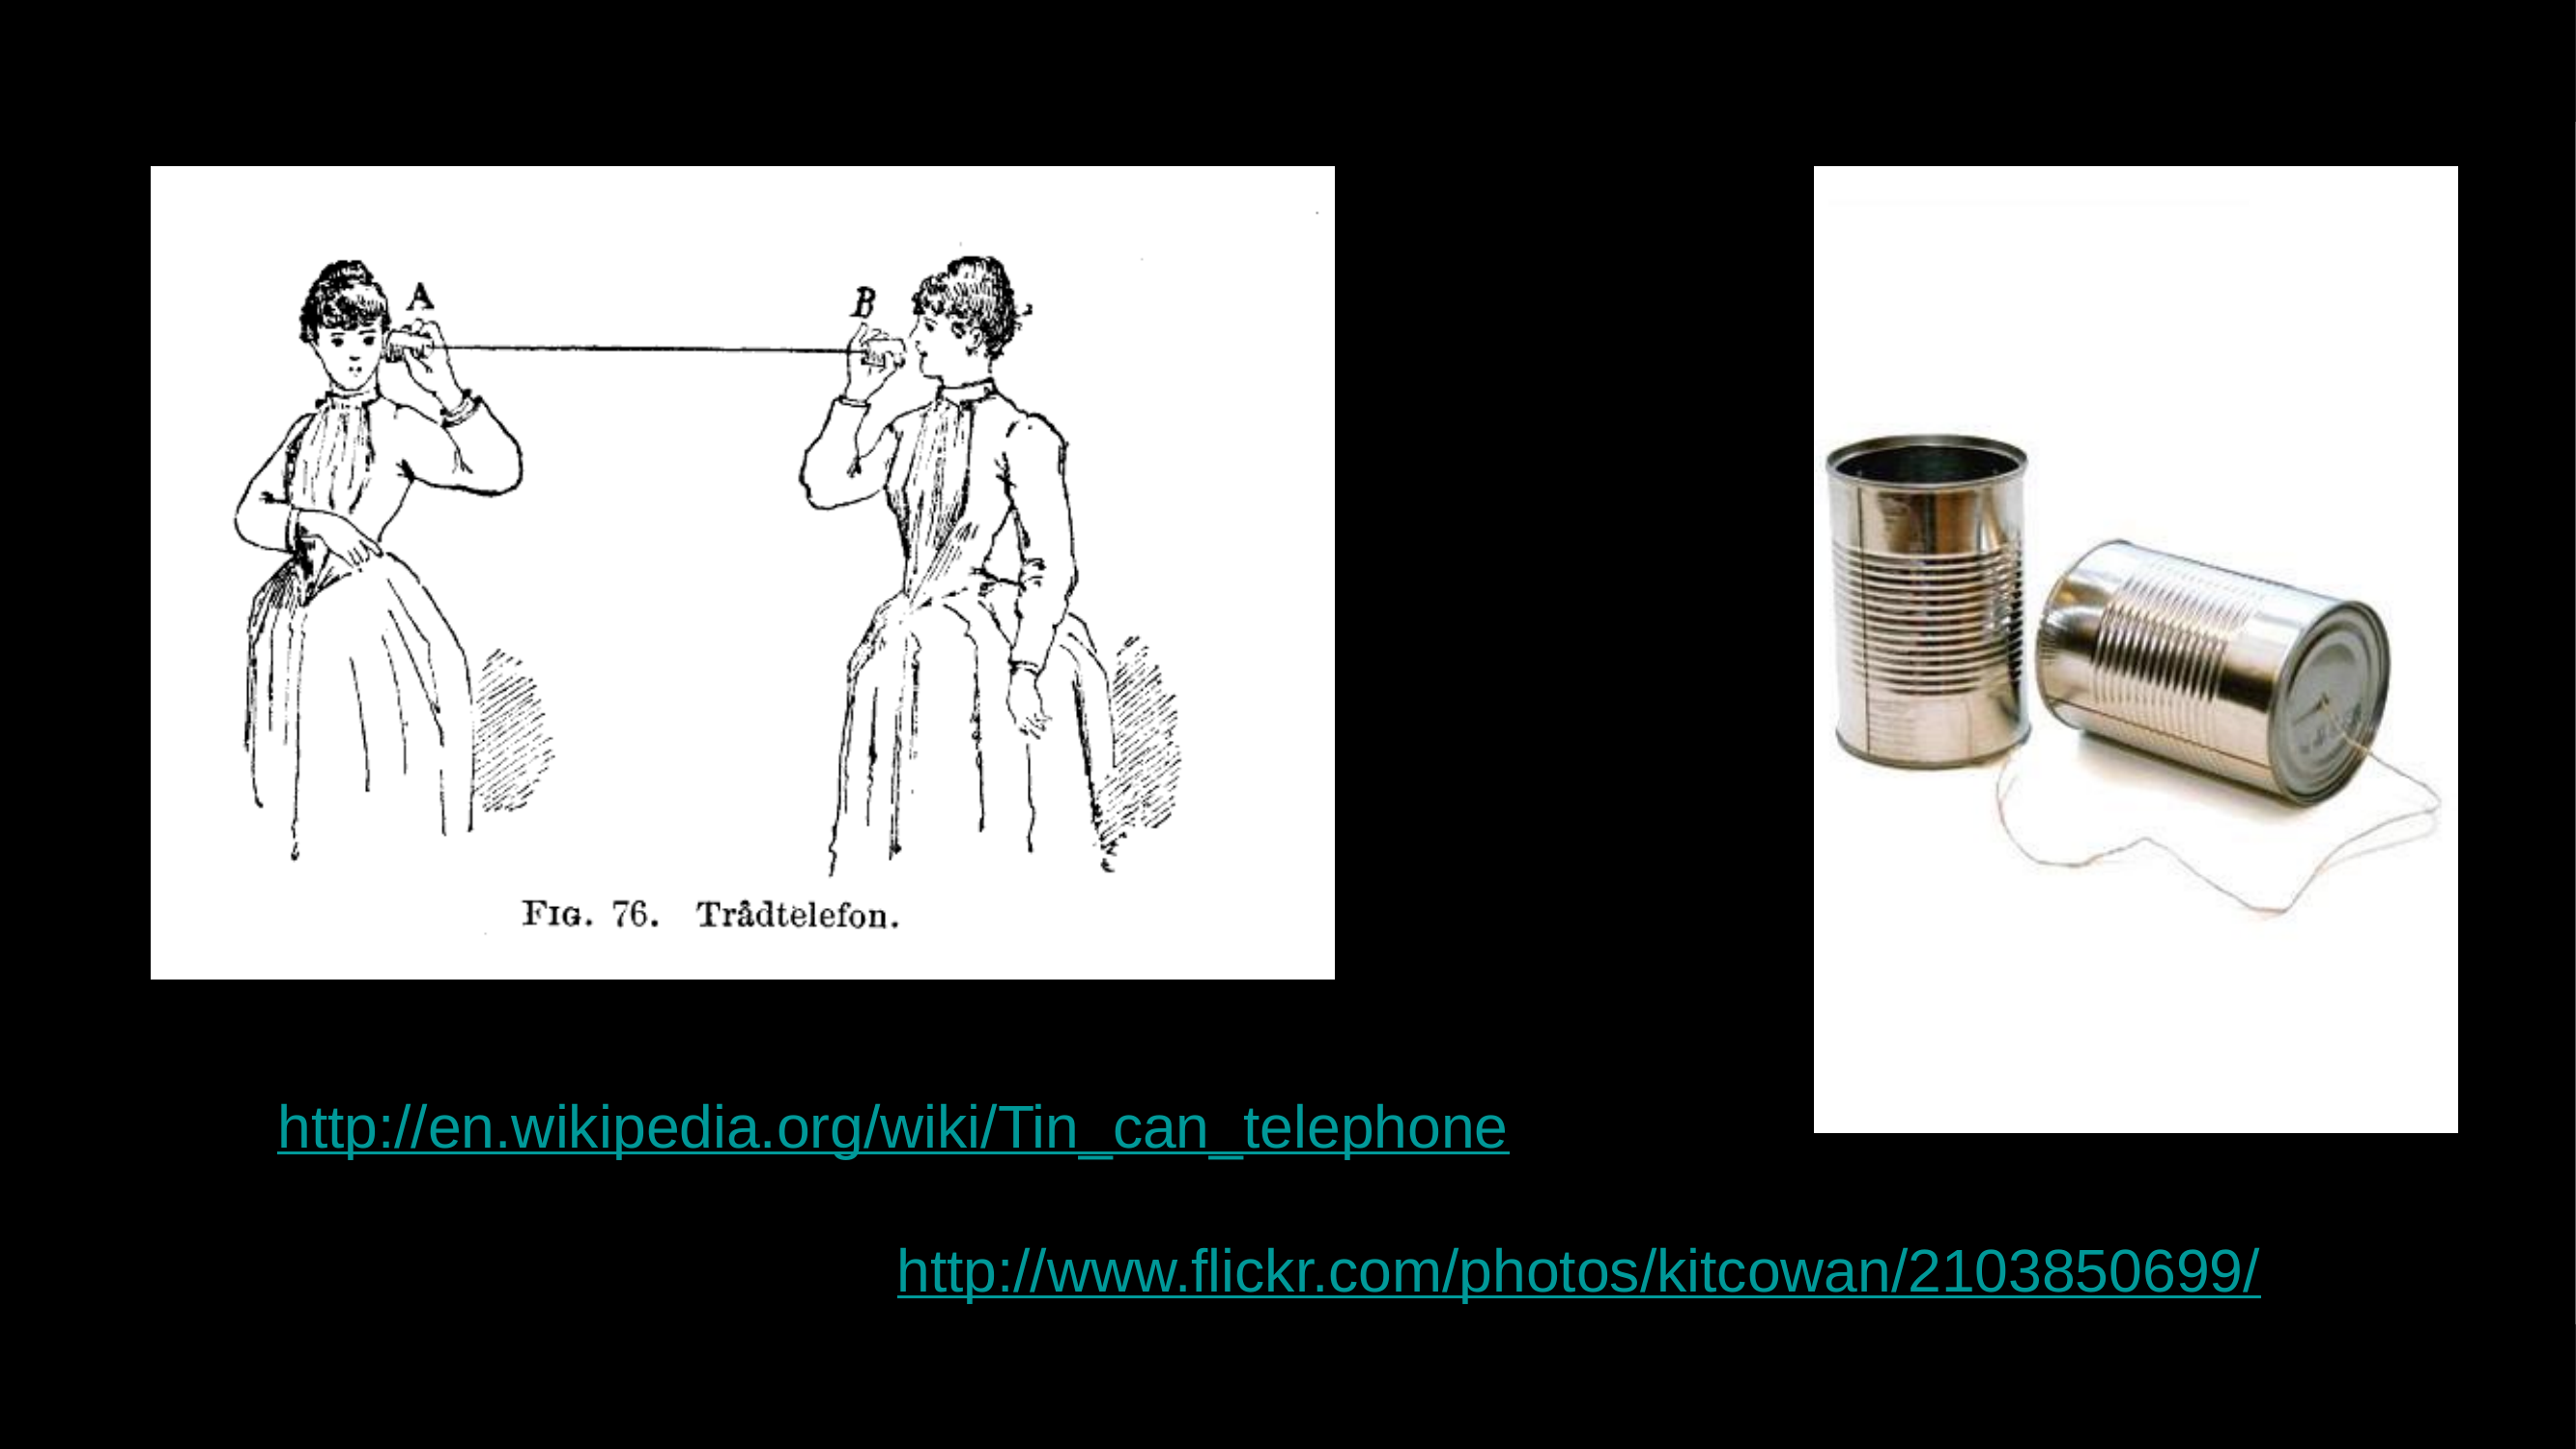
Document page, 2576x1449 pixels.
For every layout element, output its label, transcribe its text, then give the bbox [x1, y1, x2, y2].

text_box http://www.flickr.com/photos/kitcowan/2103850699/ [700, 1218, 2458, 1318]
picture [1814, 166, 2458, 1133]
picture [151, 166, 1335, 980]
text_box http://en.wikipedia.org/wiki/Tin_can_telephone [125, 1074, 1663, 1174]
